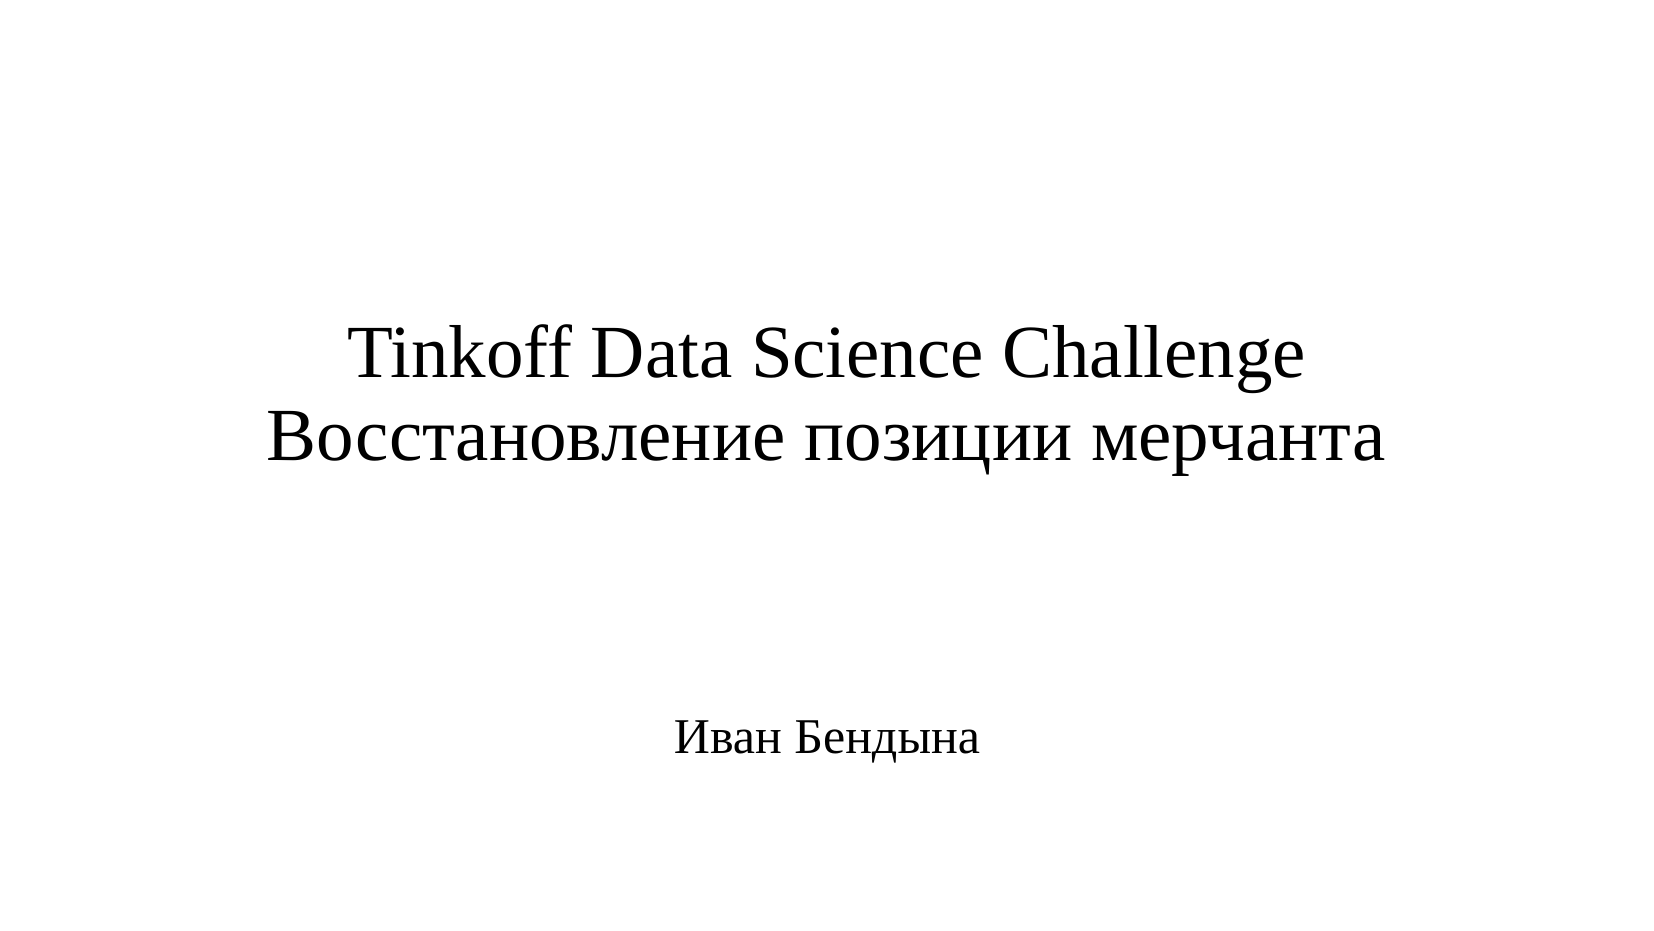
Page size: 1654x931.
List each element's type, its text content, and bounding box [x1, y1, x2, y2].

text_box Tinkoff Data Science Challenge Восстановление позиции мерчанта [252, 303, 1402, 486]
text_box Иван Бендына [659, 701, 995, 772]
